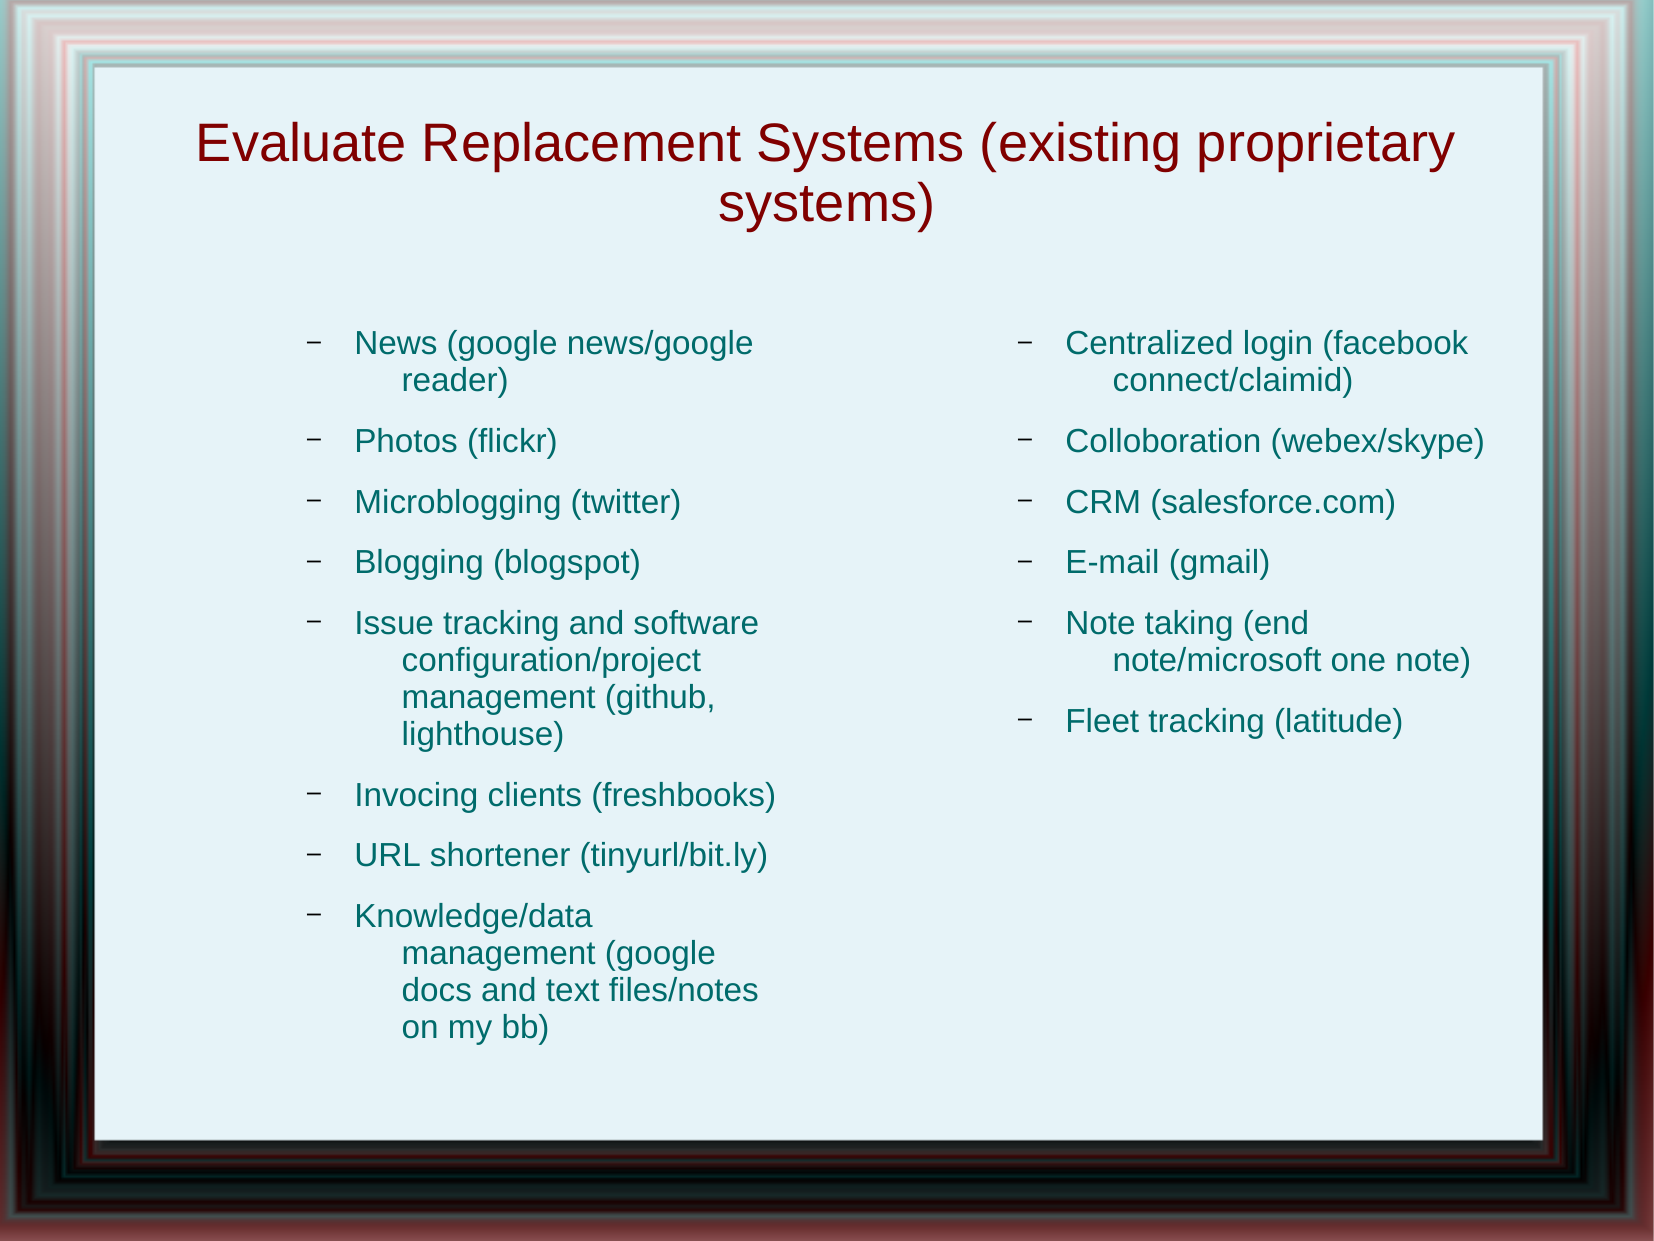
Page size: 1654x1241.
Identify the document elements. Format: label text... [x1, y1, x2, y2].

picture [0, 0, 1654, 1241]
list News (google news/google reader) Photos (flickr) Microblogging (twitter) Blogging (blogspot) Issue tracking and software configuration/project management (github, lighthouse) Invocing clients (freshbooks) URL shortener (tinyurl/bit.ly) Knowledge/data management (google docs and text files/notes on my bb) [118, 324, 796, 1144]
list Centralized login (facebook connect/claimid) Colloboration (webex/skype) CRM (salesforce.com) E-mail (gmail) Note taking (end note/microsoft one note) Fleet tracking (latitude) [829, 324, 1507, 1129]
title Evaluate Replacement Systems (existing proprietary systems) [118, 88, 1536, 257]
